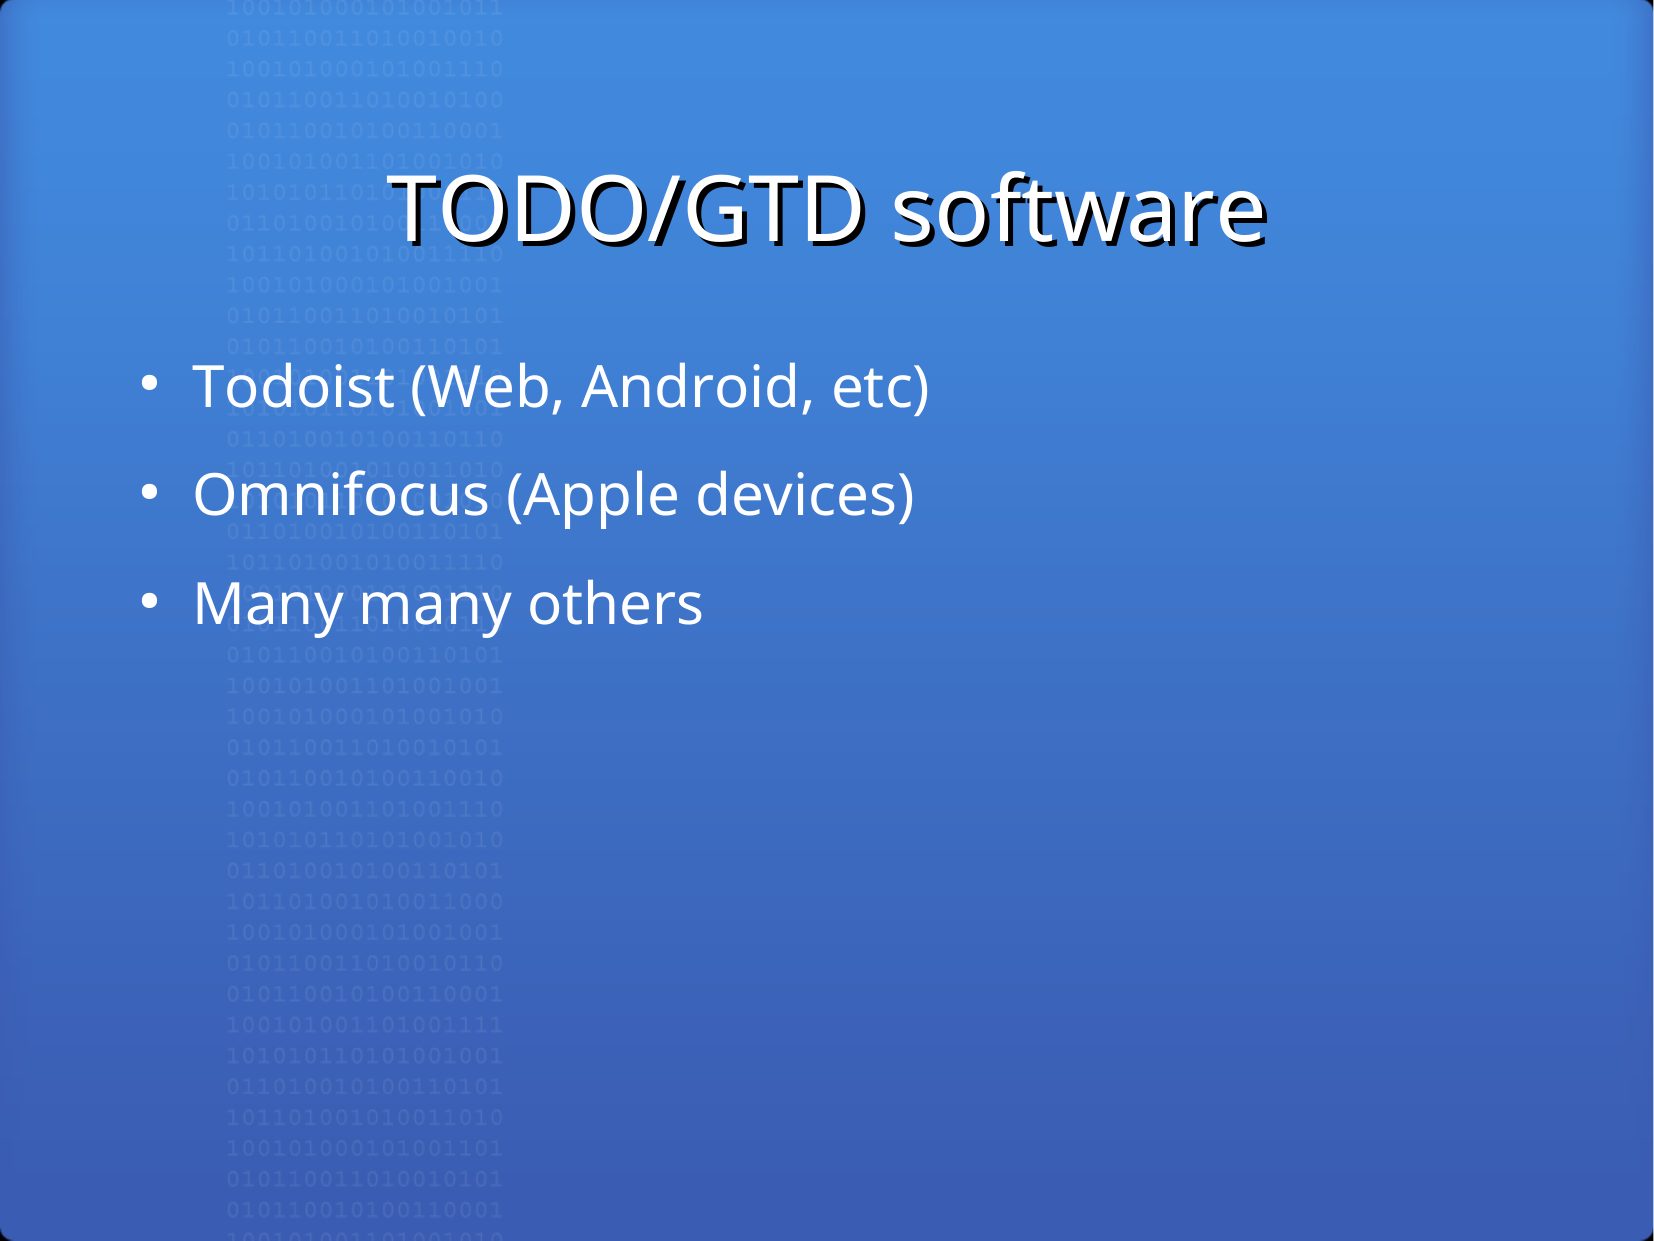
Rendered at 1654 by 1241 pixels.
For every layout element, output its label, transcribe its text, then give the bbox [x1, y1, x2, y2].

list Todoist (Web, Android, etc) Omnifocus (Apple devices) Many many others [121, 344, 1534, 1127]
picture [0, 0, 1654, 1241]
title TODO/GTD software [121, 102, 1534, 310]
